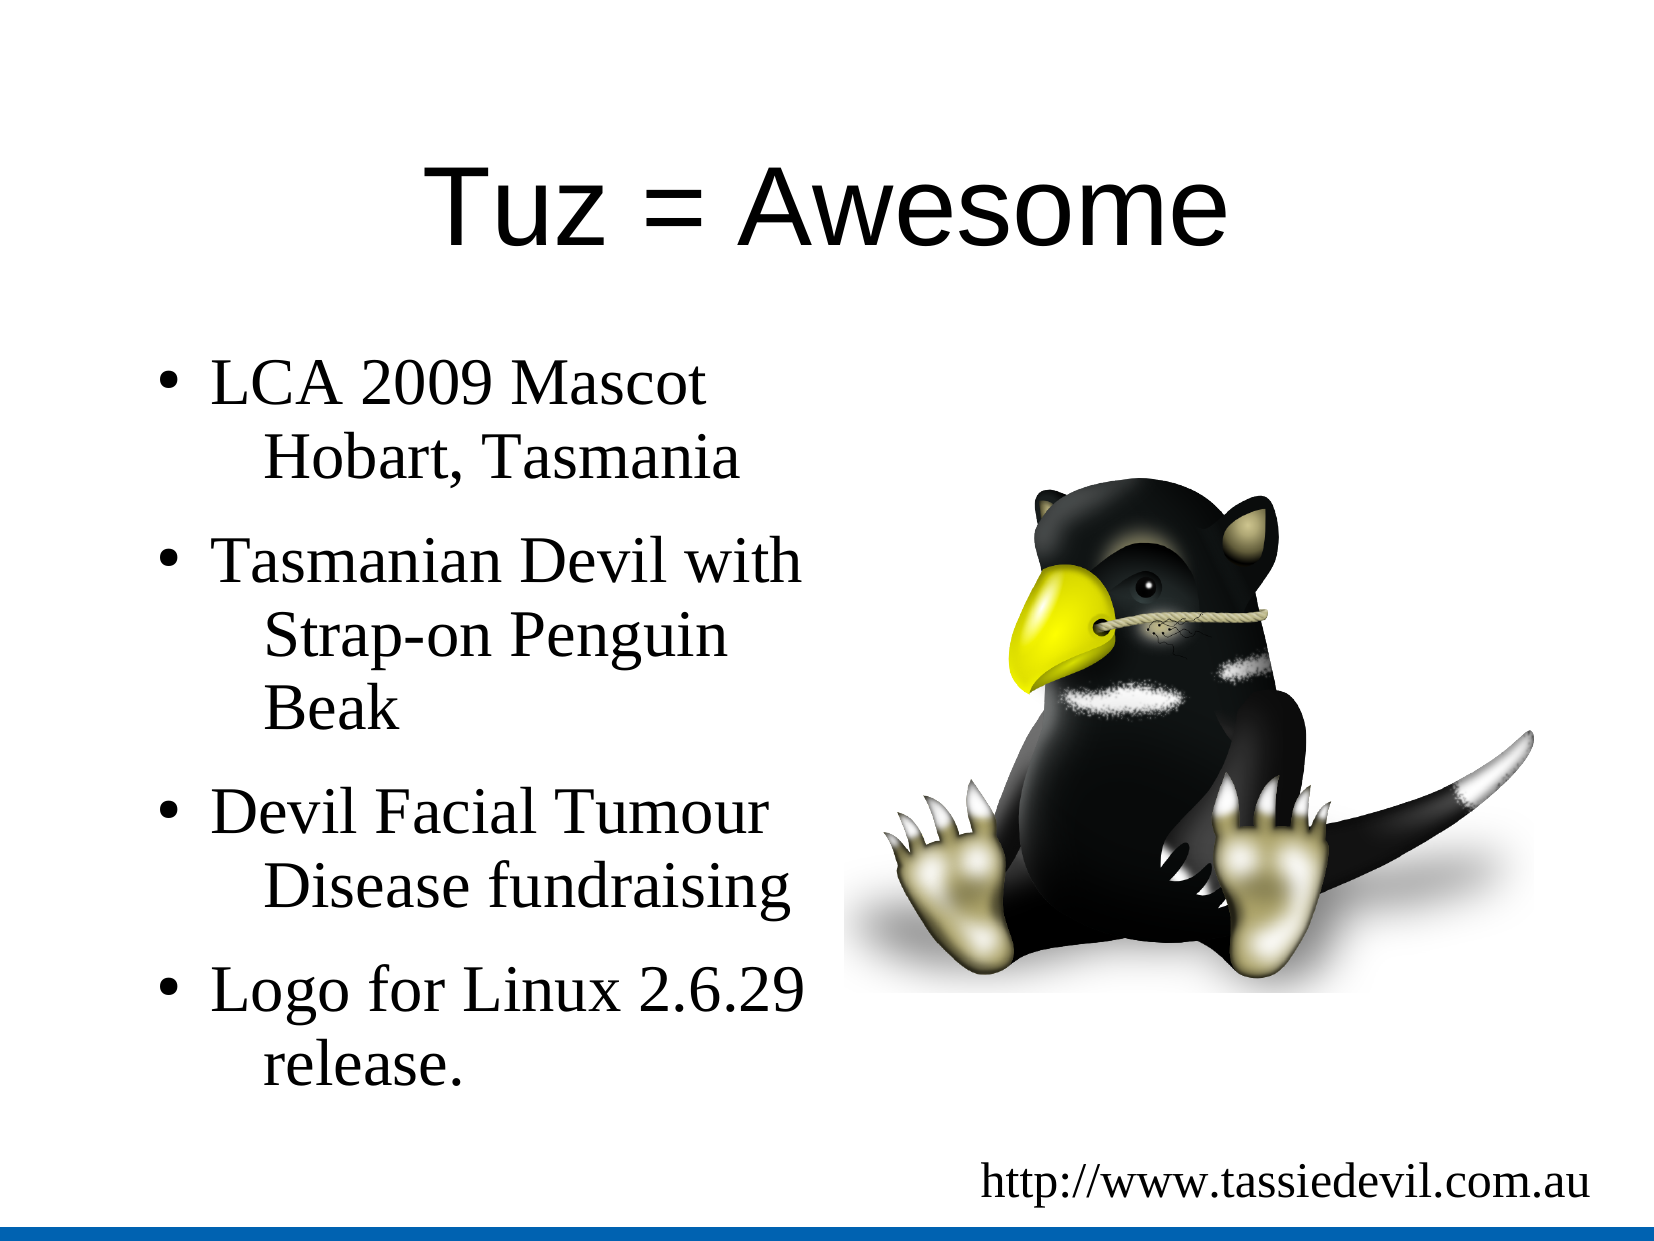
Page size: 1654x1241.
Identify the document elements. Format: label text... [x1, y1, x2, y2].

list LCA 2009 Mascot Hobart, Tasmania Tasmanian Devil with Strap-on Penguin Beak Devil Facial Tumour Disease fundraising Logo for Linux 2.6.29 release. [121, 344, 811, 1161]
title Tuz = Awesome [121, 102, 1533, 311]
picture [844, 478, 1534, 993]
text_box http://www.tassiedevil.com.au [980, 1153, 1592, 1214]
